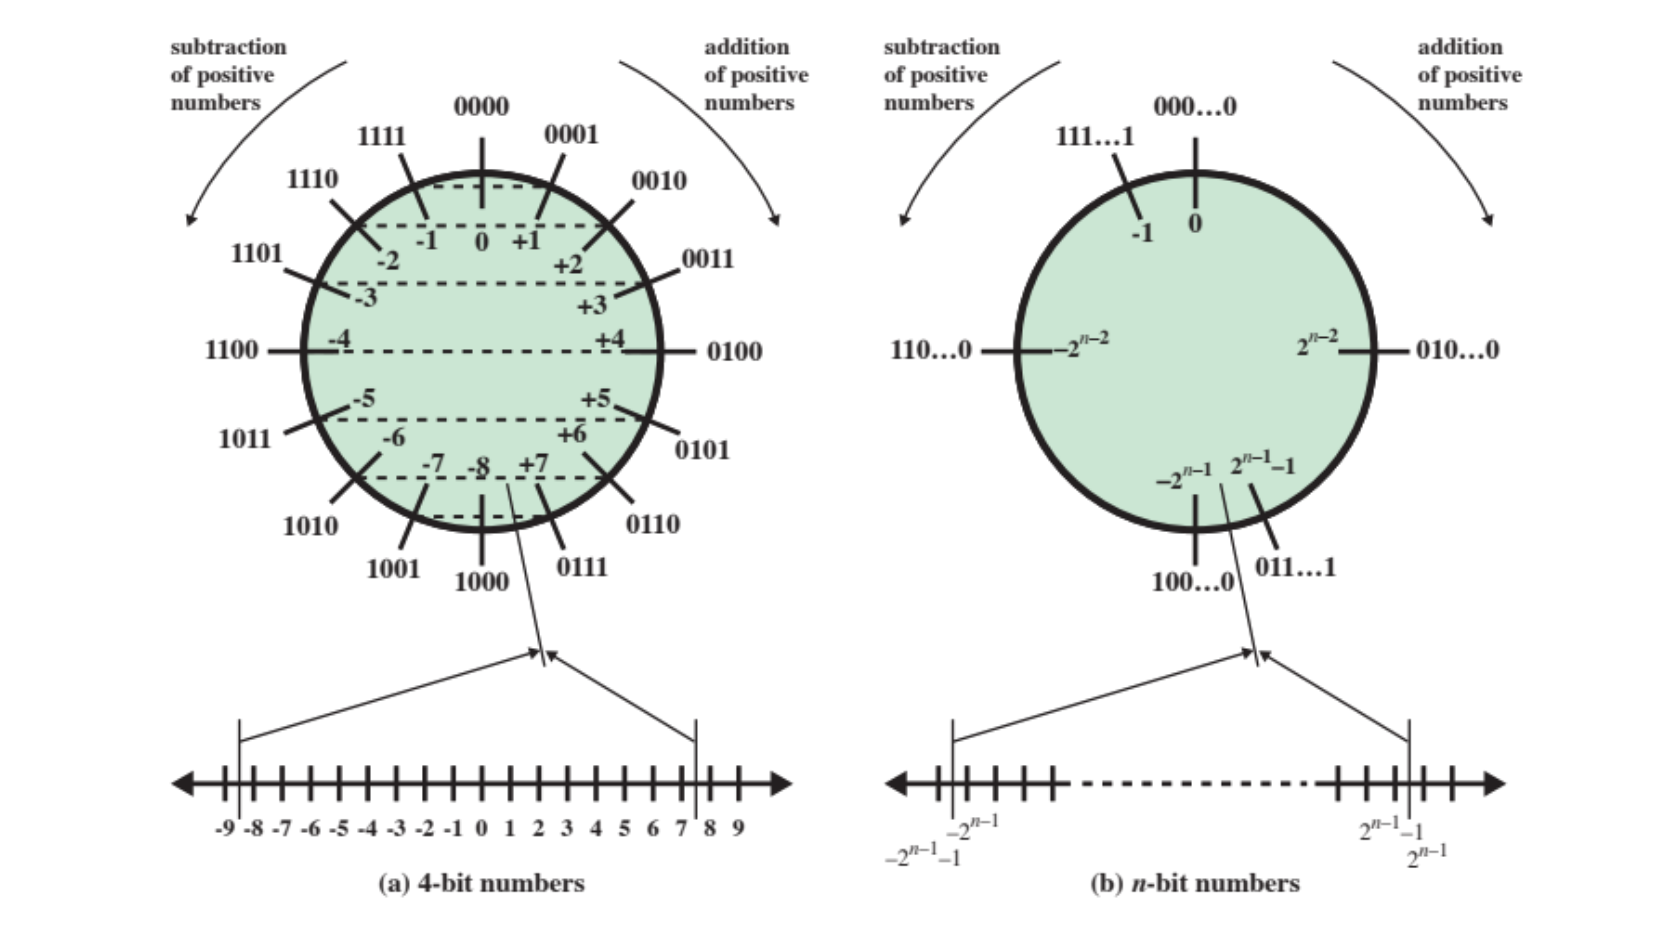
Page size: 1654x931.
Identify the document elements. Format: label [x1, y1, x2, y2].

picture [94, 2, 1607, 912]
